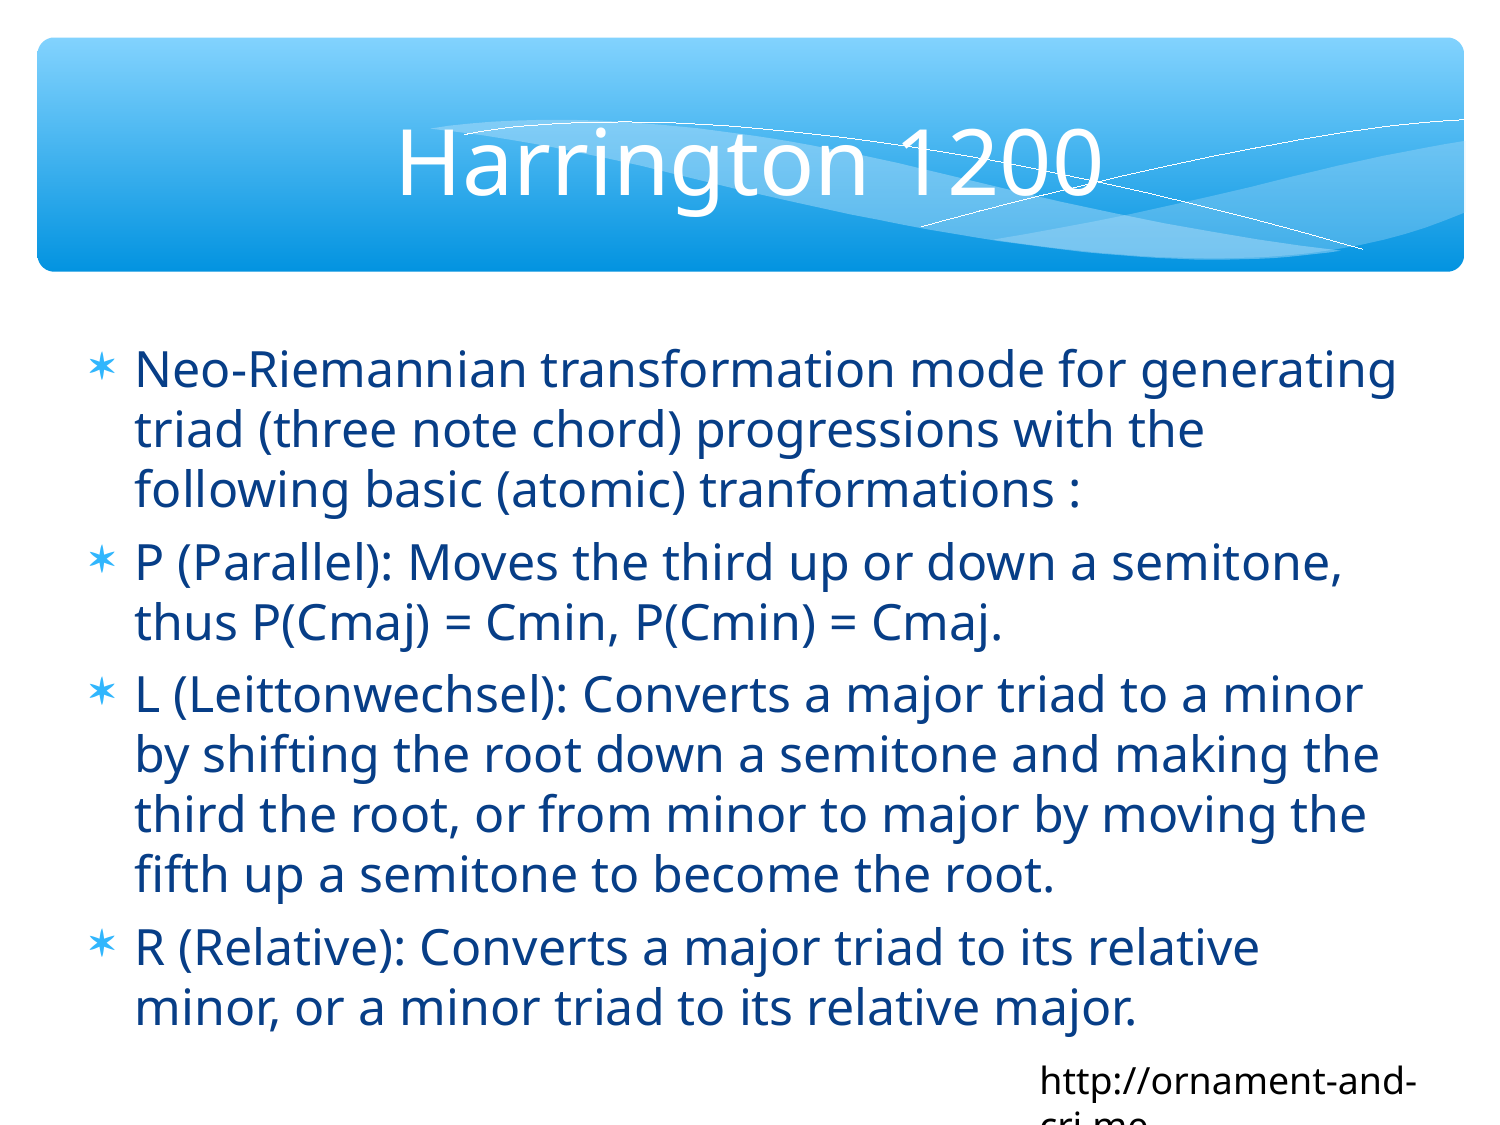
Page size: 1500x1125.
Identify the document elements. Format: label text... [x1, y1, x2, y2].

list Neo-Riemannian transformation mode for generating triad (three note chord) progressions with the following basic (atomic) tranformations : P (Parallel): Moves the third up or down a semitone, thus P(Cmaj) = Cmin, P(Cmin) = Cmaj. L (Leittonwechsel): Converts a major triad to a minor by shifting the root down a semitone and making the third the root, or from minor to major by moving the fifth up a semitone to become the root. R (Relative): Converts a major triad to its relative minor, or a minor triad to its relative major. [75, 329, 1426, 1066]
title Harrington 1200 [75, 40, 1426, 276]
text_box http://ornament-and-cri.me [1024, 1050, 1486, 1110]
